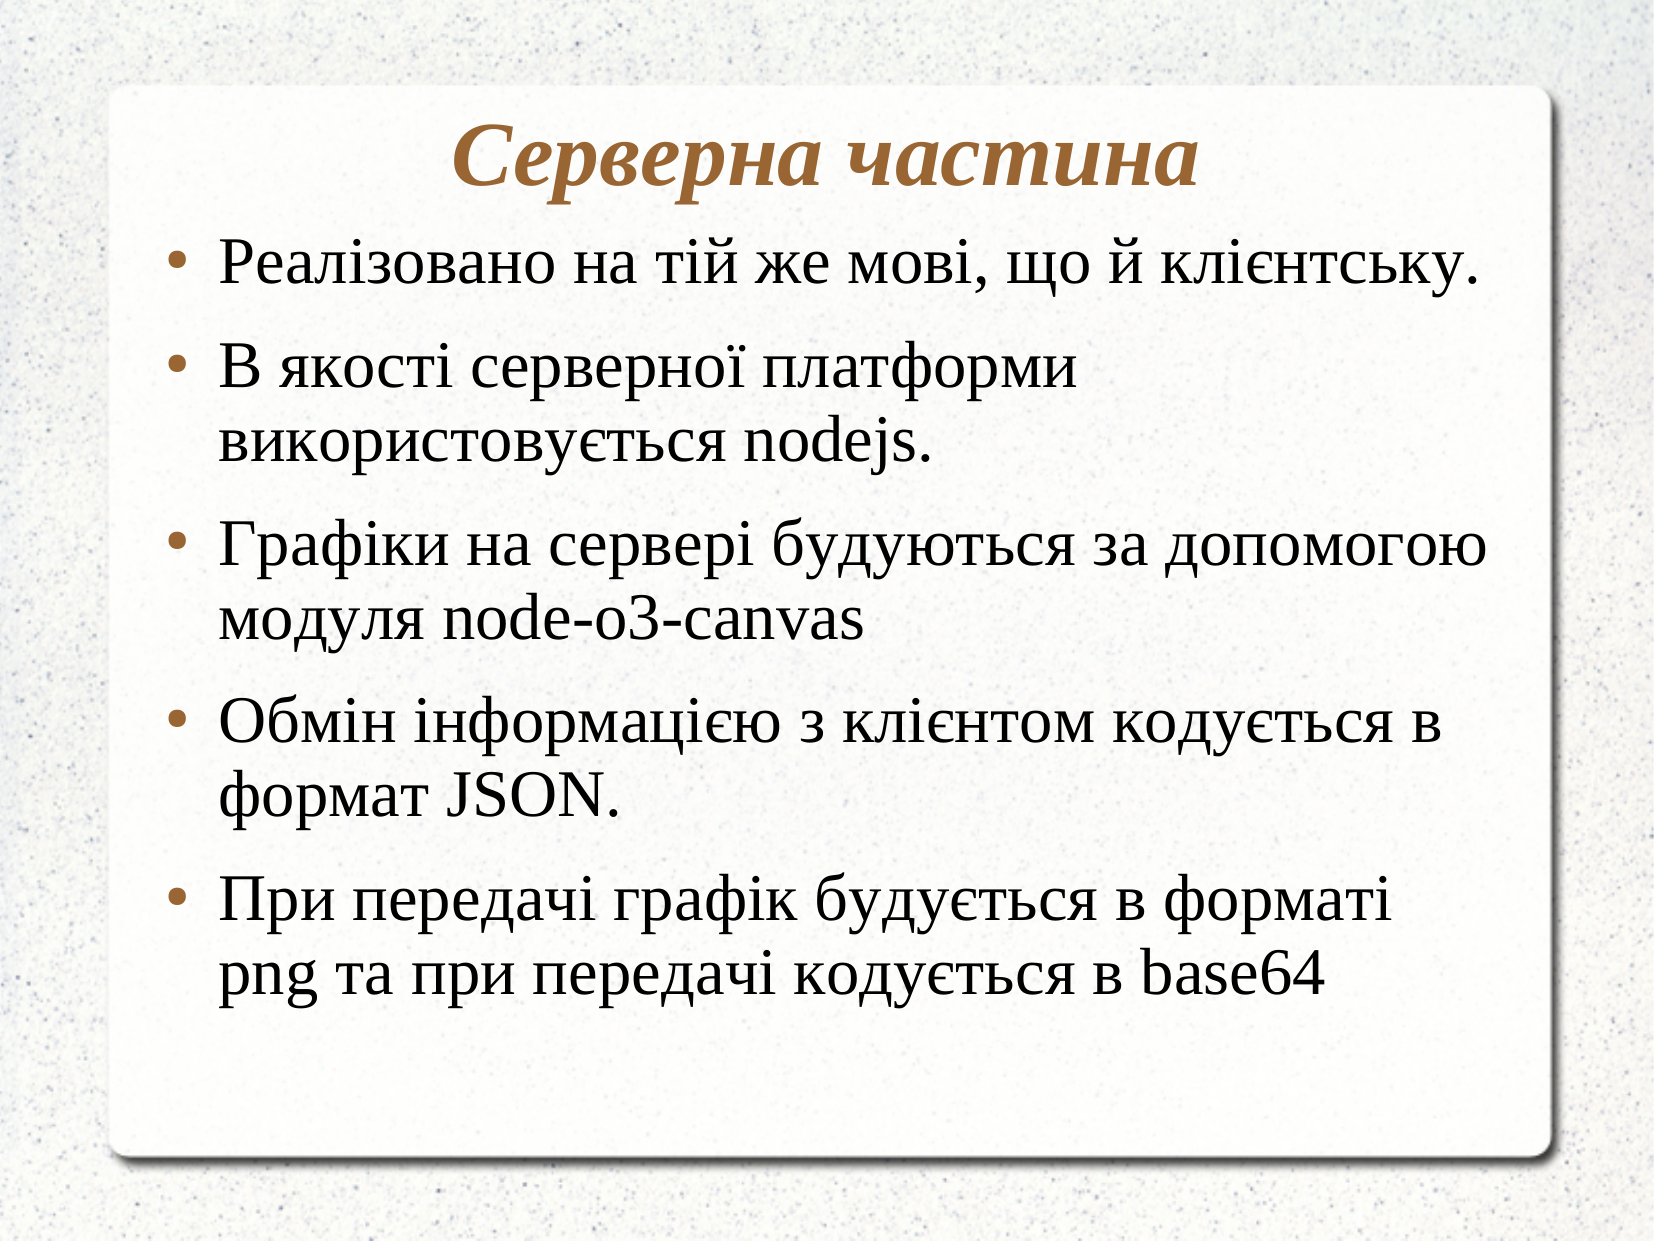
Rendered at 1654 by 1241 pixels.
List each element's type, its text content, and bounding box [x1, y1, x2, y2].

picture [0, 0, 1654, 1241]
list Реалізовано на тій же мові, що й клієнтську. В якості серверної платформи використовується nodejs. Графіки на сервері будуються за допомогою модуля node-o3-canvas Обмін інформацією з клієнтом кодується в формат JSON. При передачі графік будується в форматі png та при передачі кодується в base64 [147, 224, 1506, 1134]
title Серверна частина [118, 96, 1536, 213]
